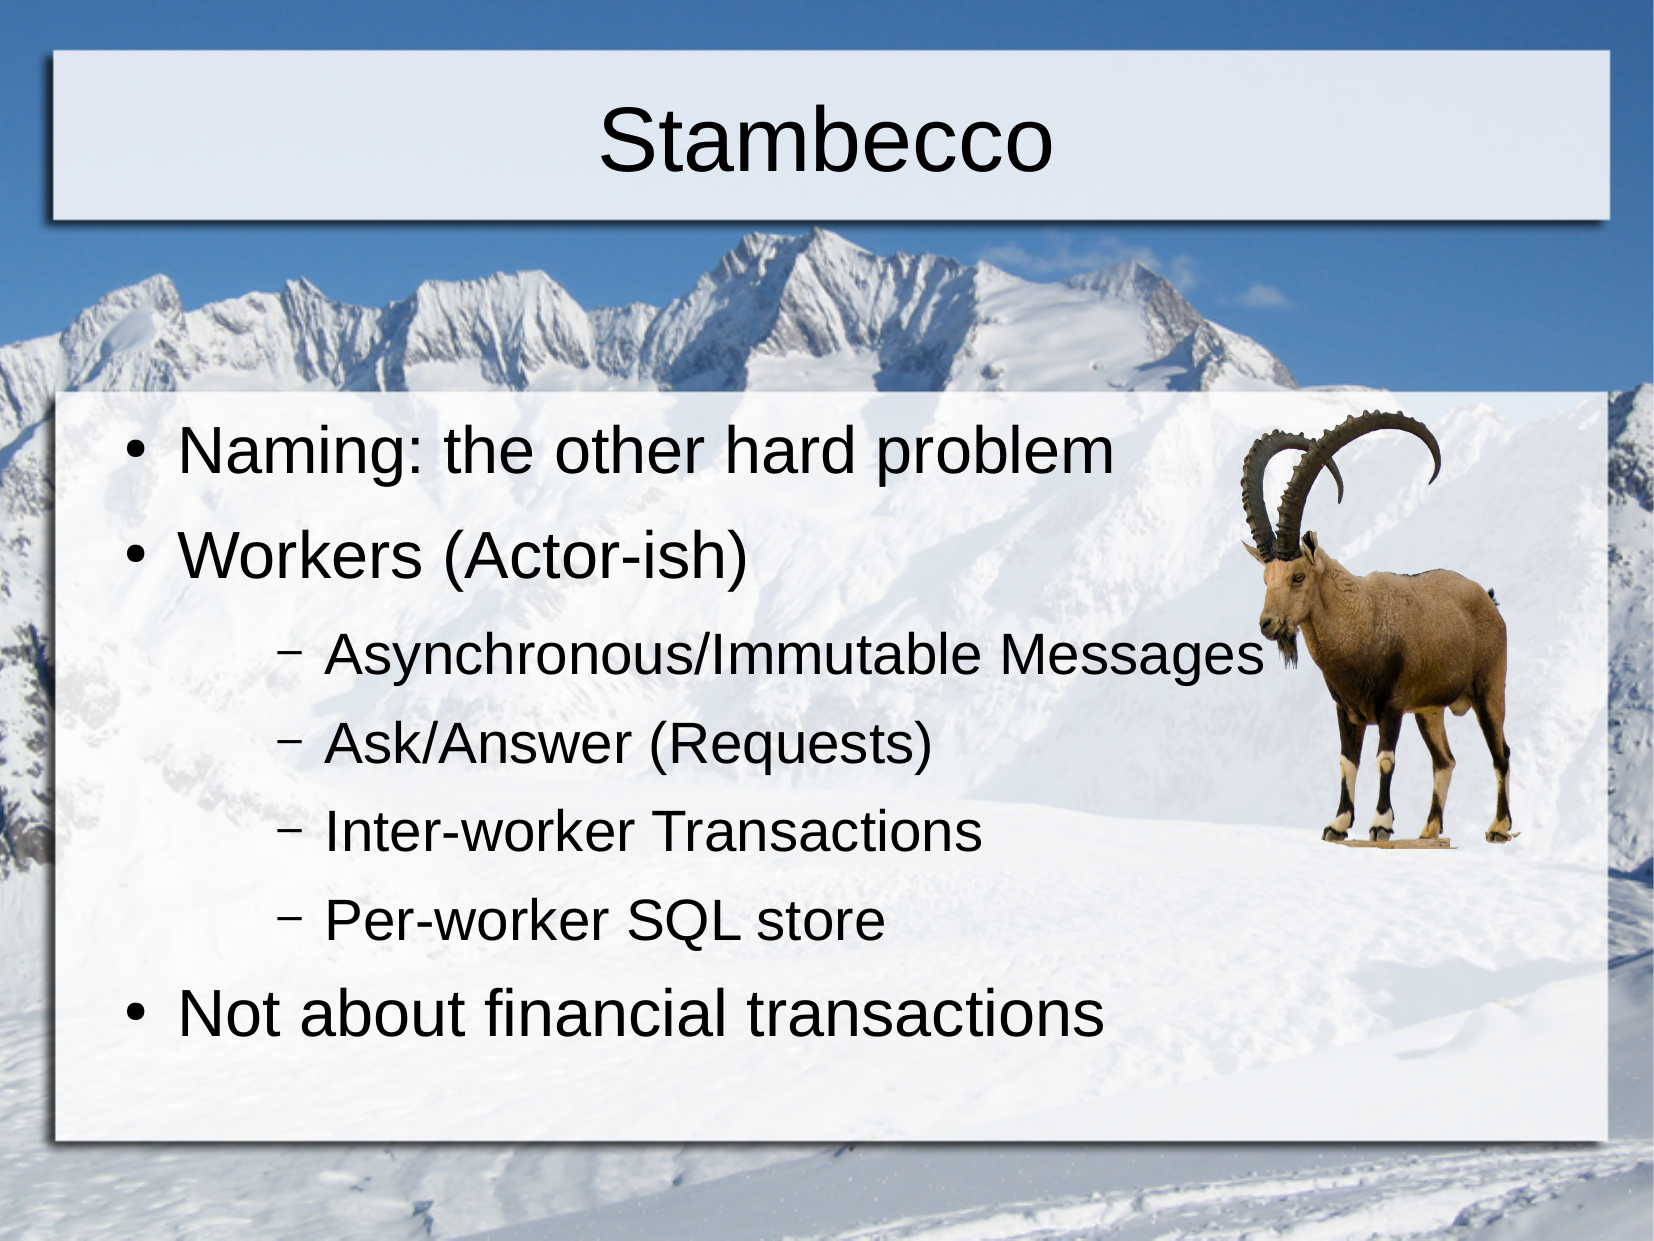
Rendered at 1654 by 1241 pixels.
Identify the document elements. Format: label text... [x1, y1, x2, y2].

picture [0, 0, 1654, 1241]
title Stambecco [59, 61, 1595, 219]
list Naming: the other hard problem Workers (Actor-ish) Asynchronous/Immutable Messages Ask/Answer (Requests) Inter-worker Transactions Per-worker SQL store Not about financial transactions [88, 413, 1571, 1126]
